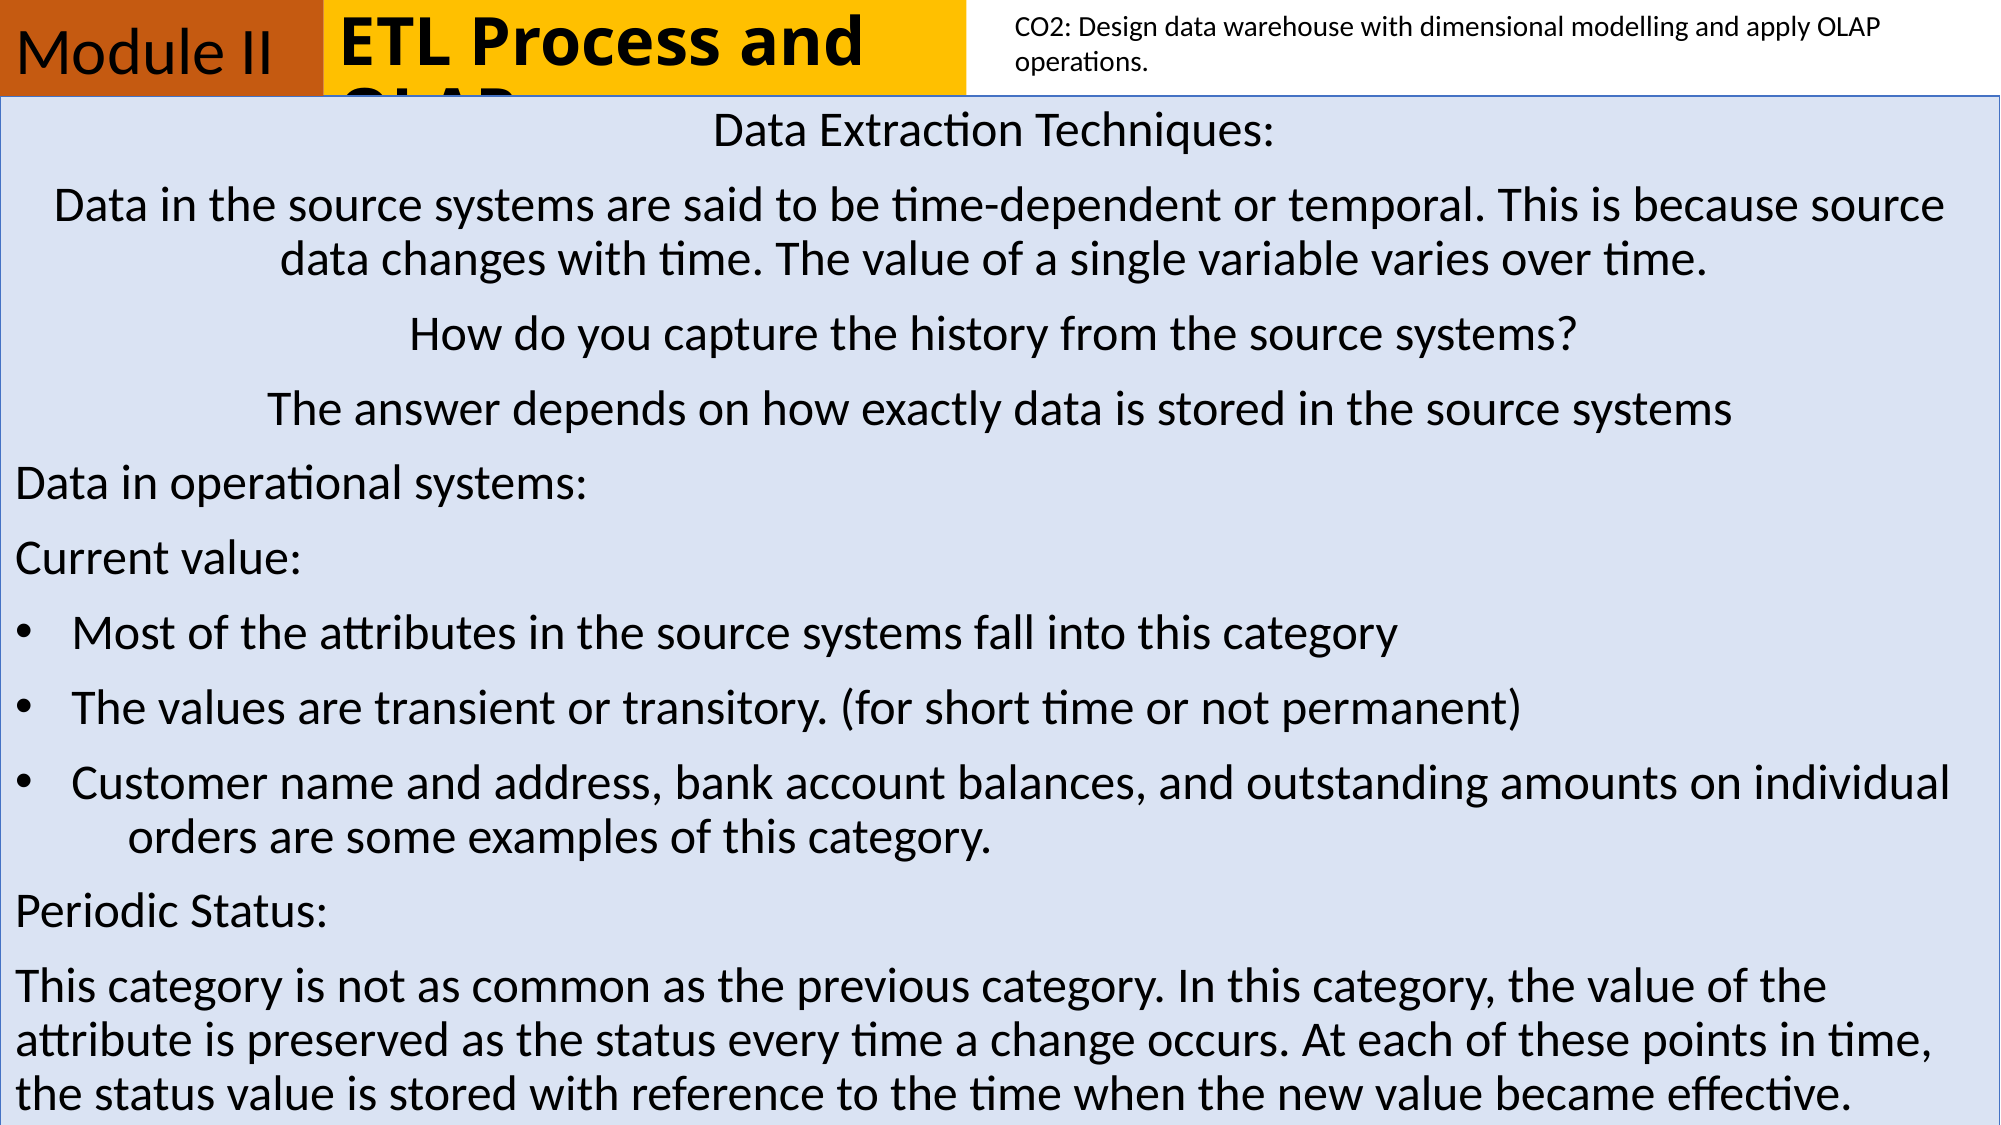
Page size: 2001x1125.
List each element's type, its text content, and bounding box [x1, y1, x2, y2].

text_box CO2: Design data warehouse with dimensional modelling and apply OLAP operations. [999, 0, 2000, 122]
subtitle Data Extraction Techniques: Data in the source systems are said to be time-dependent or temporal. This is because source data changes with time. The value of a single variable varies over time. How do you capture the history from the source systems? The answer depends on how exactly data is stored in the source systems Data in operational systems: Current value: Most of the attributes in the source systems fall into this category The values are transient or transitory. (for short time or not permanent) Customer name and address, bank account balances, and outstanding amounts on individual orders are some examples of this category. Periodic Status: This category is not as common as the previous category. In this category, the value of the attribute is preserved as the status every time a change occurs. At each of these points in time, the status value is stored with reference to the time when the new value became effective. [0, 95, 2000, 1125]
text_box Module II [0, 0, 324, 96]
title ETL Process and OLAP: [324, 0, 967, 95]
